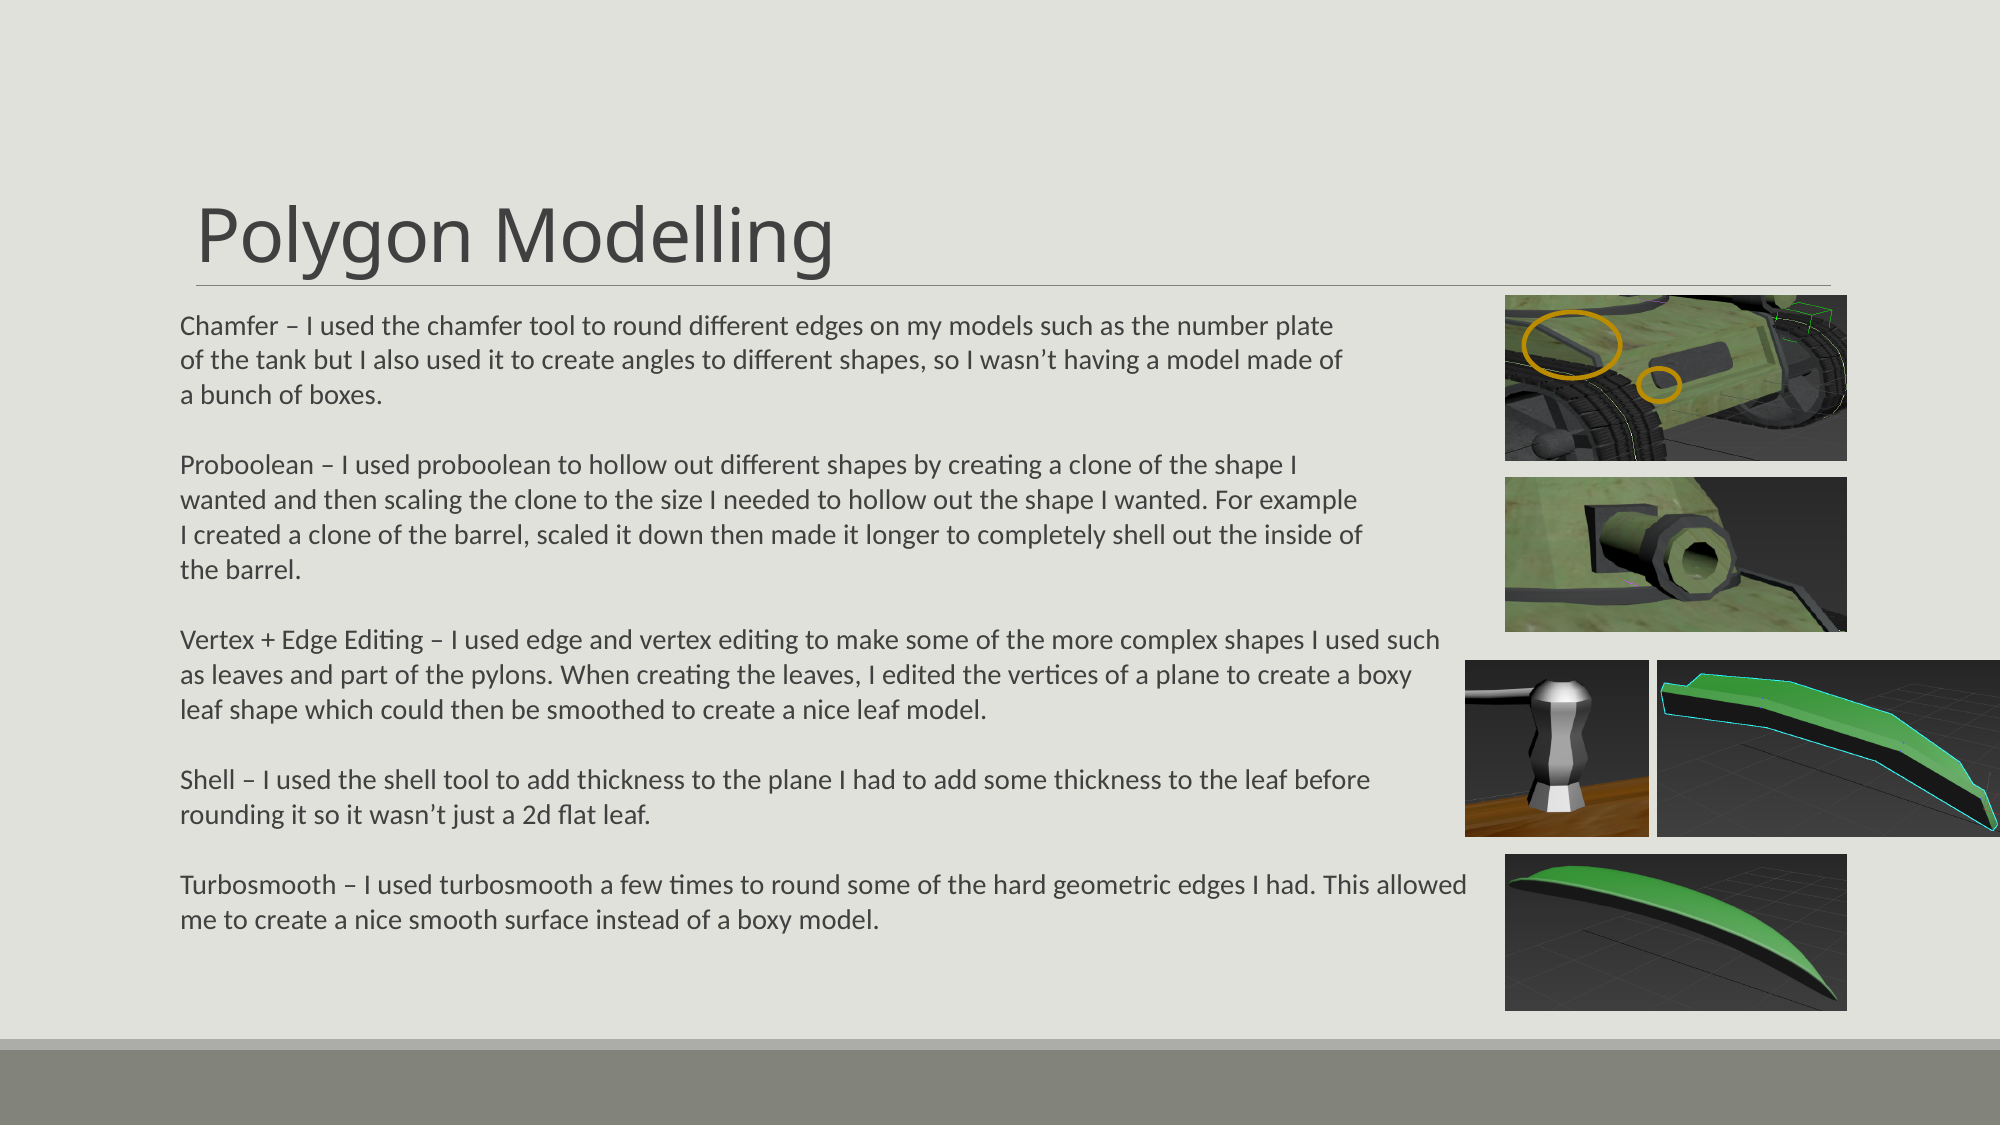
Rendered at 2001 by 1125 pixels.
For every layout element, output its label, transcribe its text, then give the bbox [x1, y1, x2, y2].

picture [1465, 660, 1649, 837]
title Polygon Modelling [180, 47, 1831, 286]
picture [1505, 477, 1847, 632]
picture [1505, 296, 1847, 461]
picture [1505, 854, 1847, 1011]
list Chamfer – I used the chamfer tool to round different edges on my models such as the number plate of the tank but I also used it to create angles to different shapes, so I wasn’t having a model made of a bunch of boxes. Proboolean – I used proboolean to hollow out different shapes by creating a clone of the shape I wanted and then scaling the clone to the size I needed to hollow out the shape I wanted. For example I created a clone of the barrel, scaled it down then made it longer to completely shell out the inside of the barrel. Vertex + Edge Editing – I used edge and vertex editing to make some of the more complex shapes I used such as leaves and part of the pylons. When creating the leaves, I edited the vertices of a plane to create a boxy leaf shape which could then be smoothed to create a nice leaf model. Shell – I used the shell tool to add thickness to the plane I had to add some thickness to the leaf before rounding it so it wasn’t just a 2d flat leaf. Turbosmooth – I used turbosmooth a few times to round some of the hard geometric edges I had. This allowed me to create a nice smooth surface instead of a boxy model. [180, 302, 1831, 1019]
picture [1657, 660, 2000, 837]
